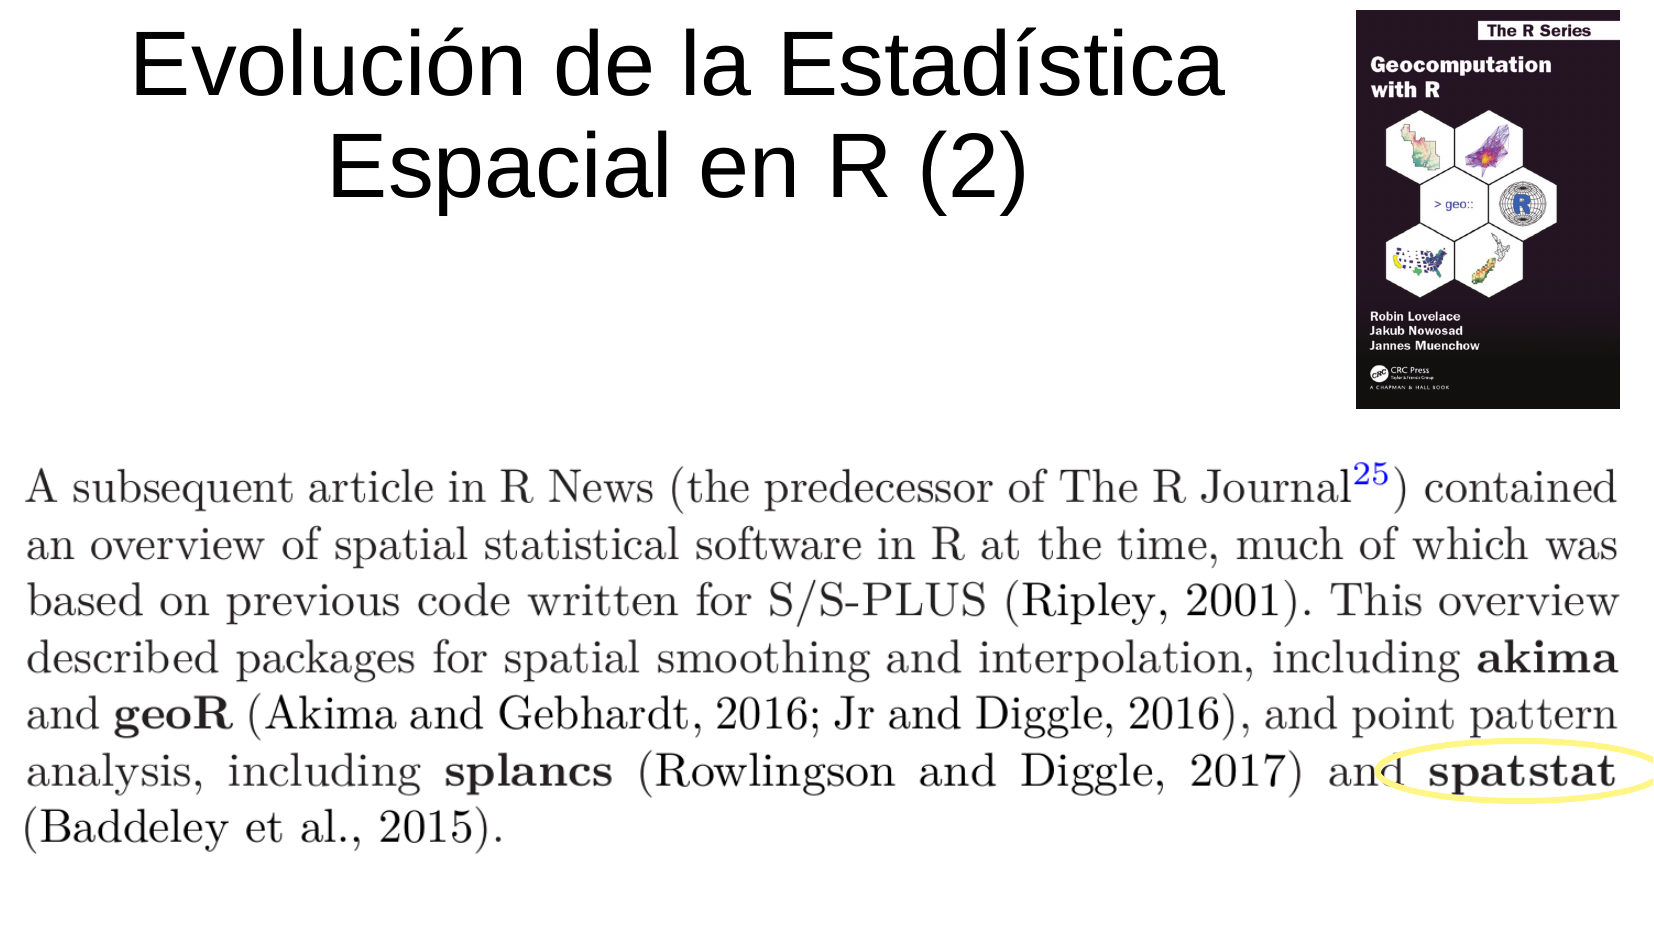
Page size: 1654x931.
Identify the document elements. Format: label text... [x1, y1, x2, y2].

picture [2, 448, 1654, 867]
picture [1356, 10, 1620, 409]
text_box [1377, 740, 1654, 801]
title Evolución de la Estadística Espacial en R (2) [82, 12, 1276, 218]
